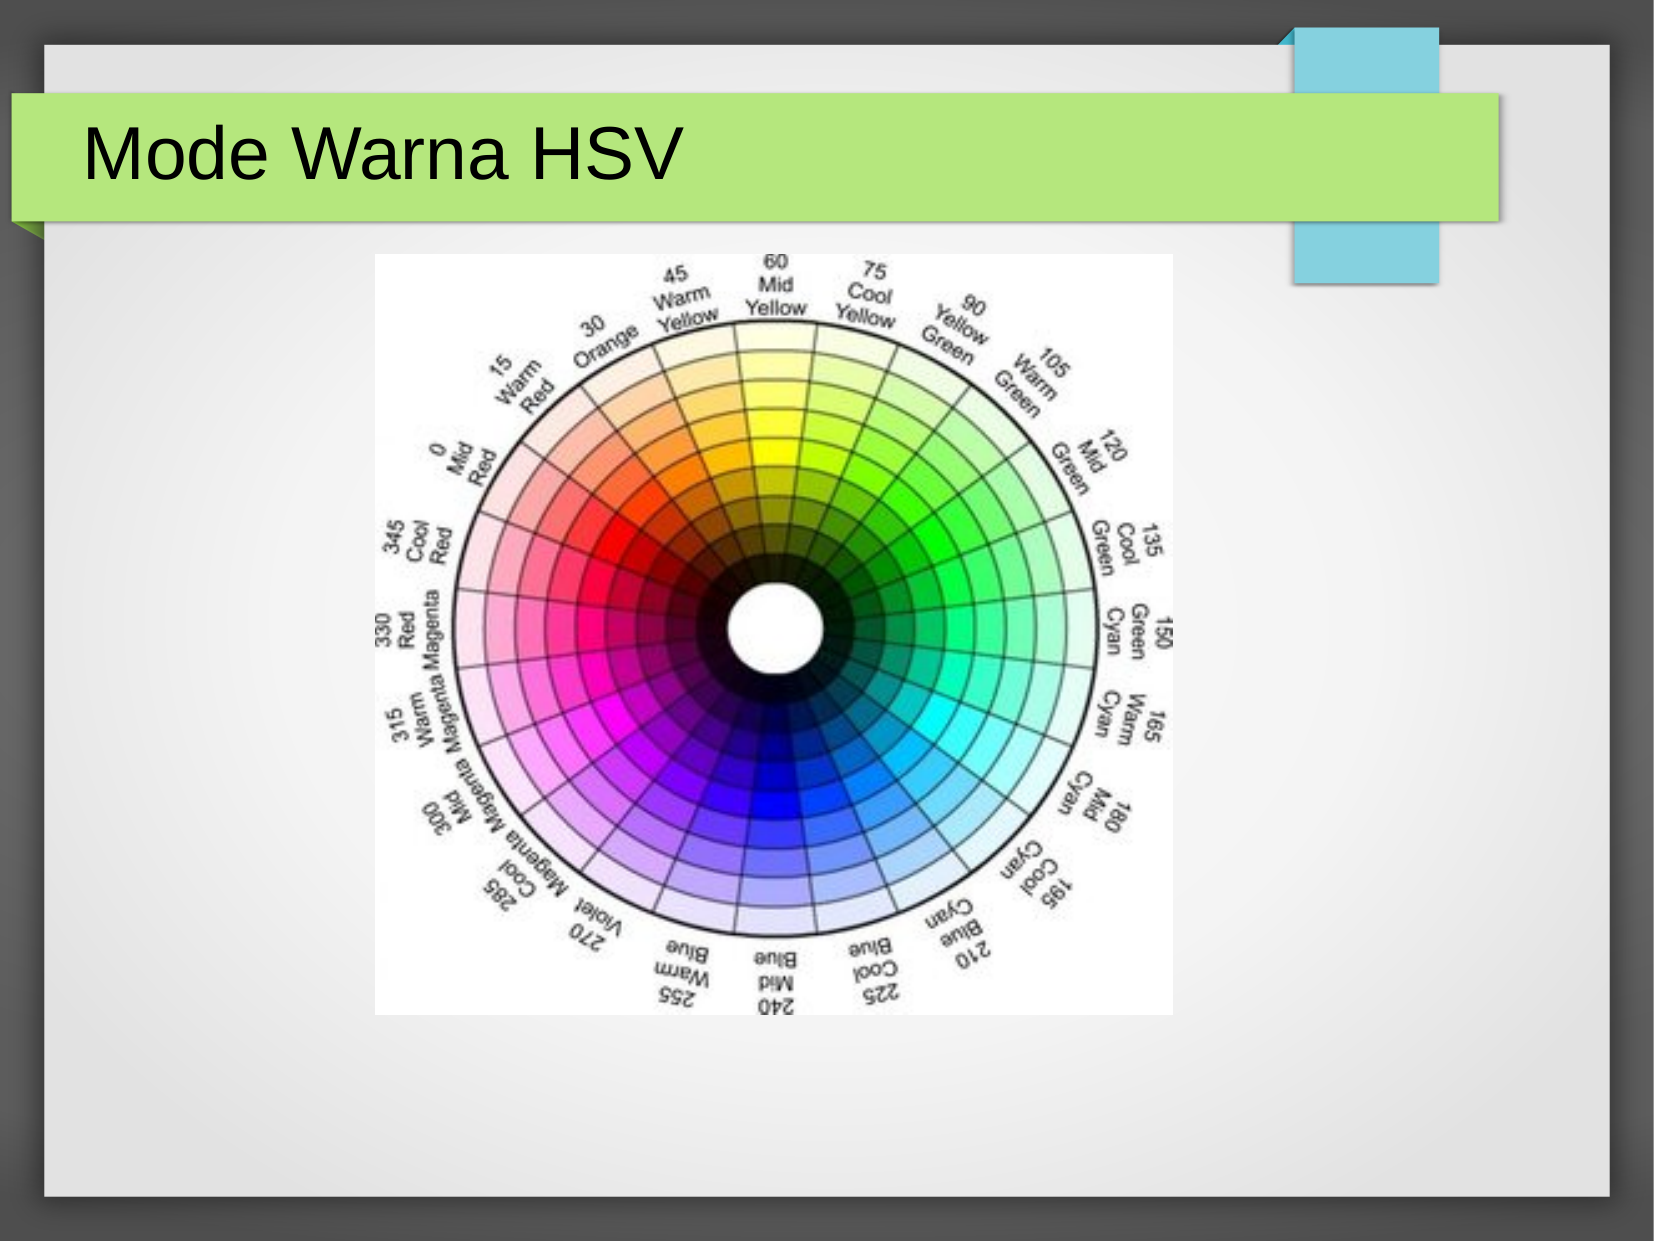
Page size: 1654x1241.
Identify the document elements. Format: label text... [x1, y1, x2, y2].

picture [0, 0, 1654, 1241]
title Mode Warna HSV [82, 94, 1264, 213]
